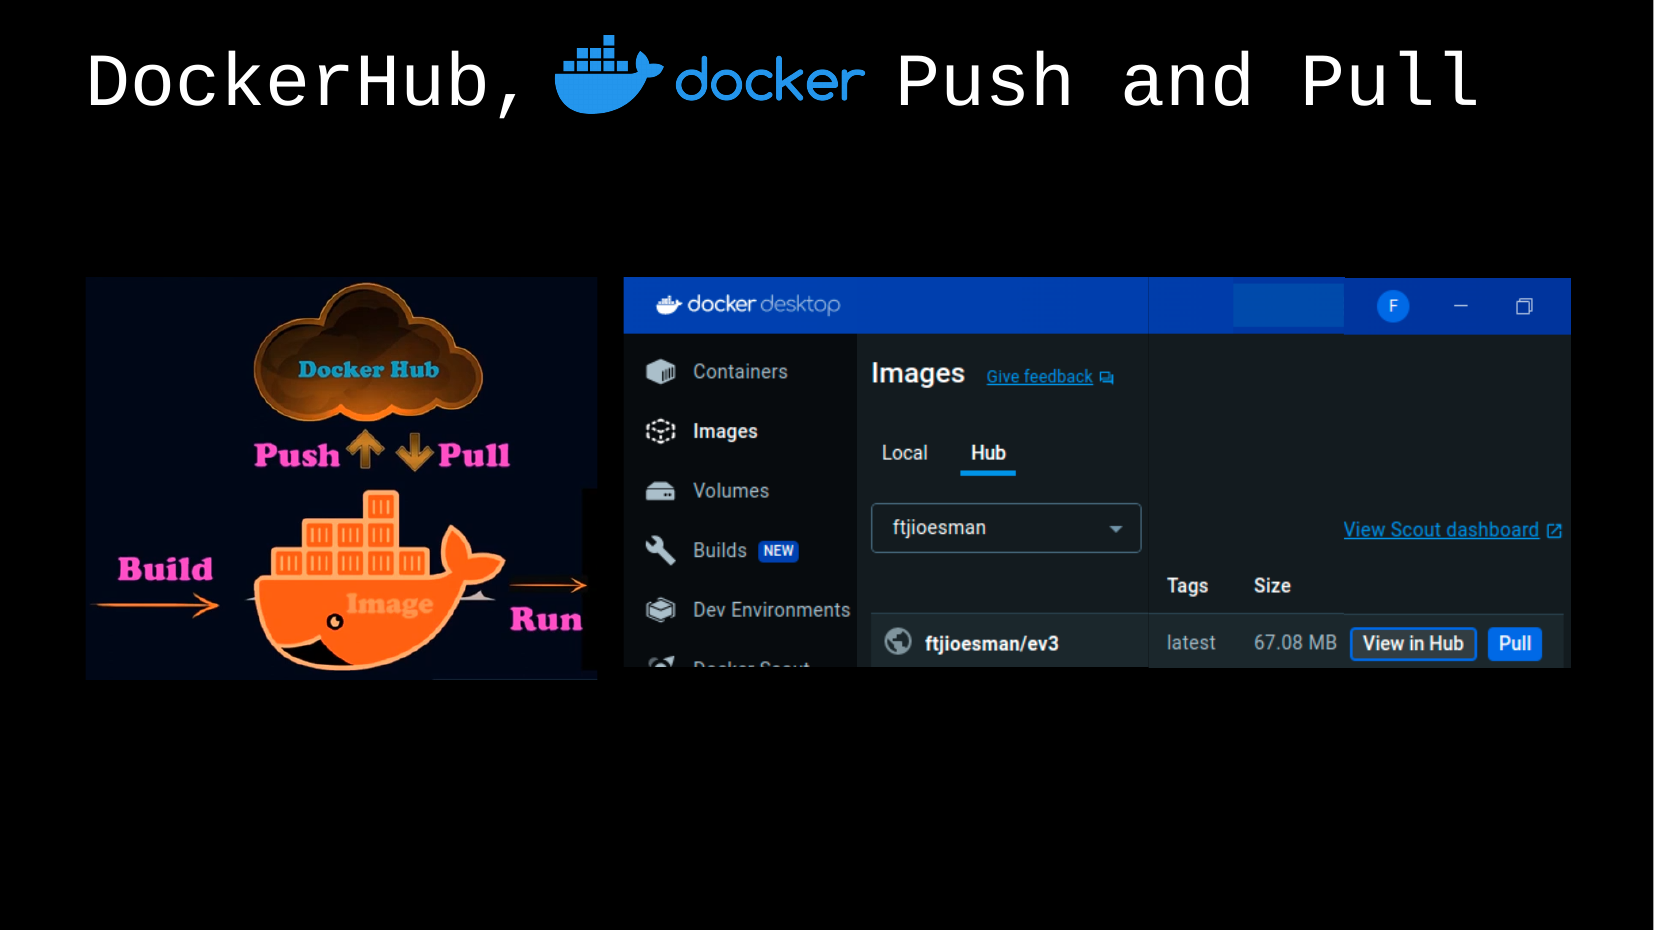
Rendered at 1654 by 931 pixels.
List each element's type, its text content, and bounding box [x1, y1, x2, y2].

picture [623, 277, 1571, 668]
text_box DockerHub, Push and Pull [70, 35, 1630, 221]
picture [85, 277, 598, 680]
